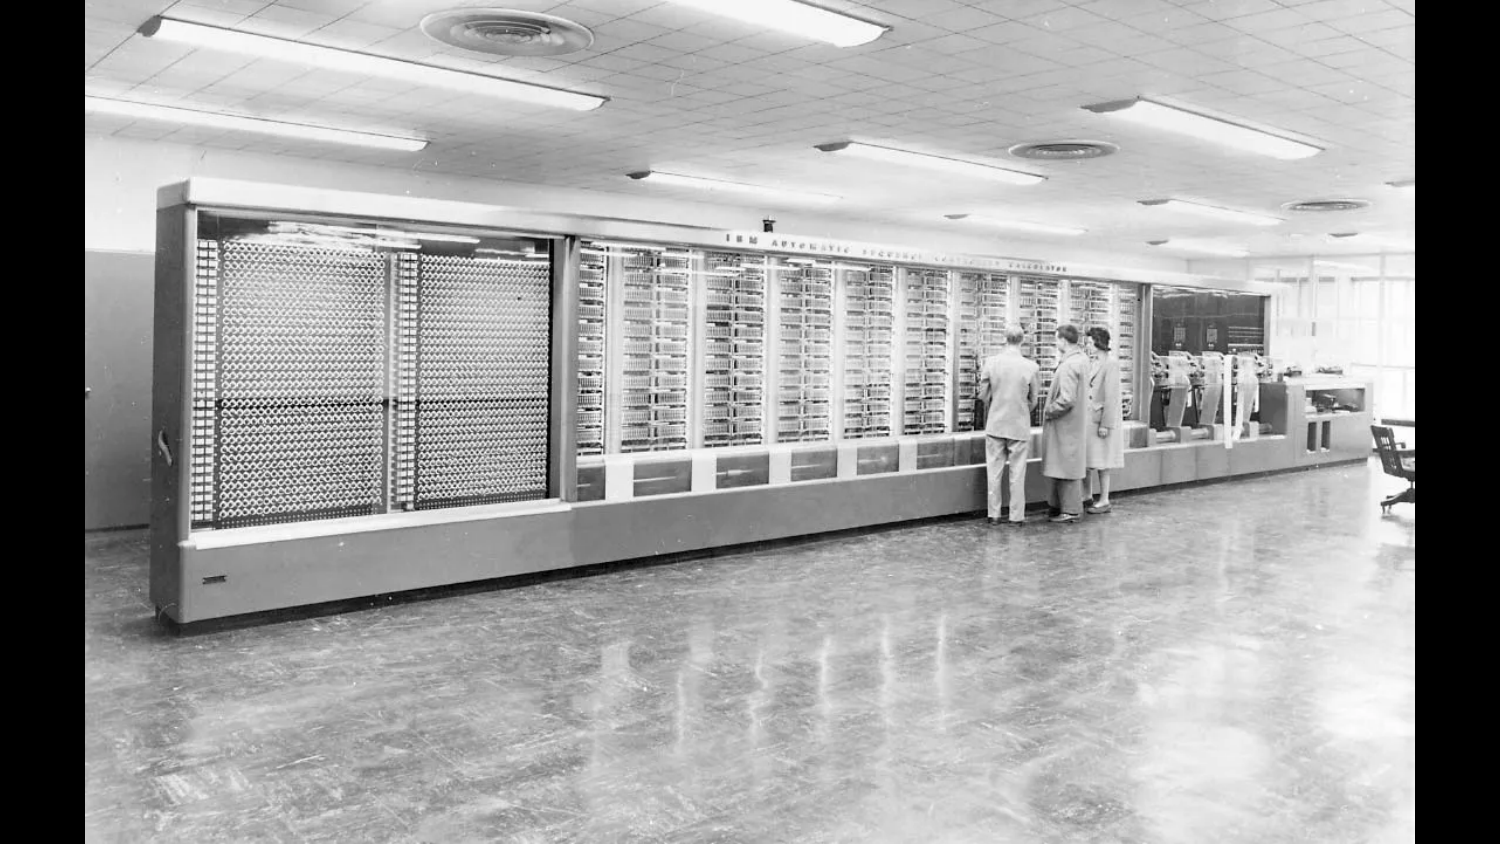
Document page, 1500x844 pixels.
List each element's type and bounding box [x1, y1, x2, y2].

picture [85, 0, 1415, 844]
